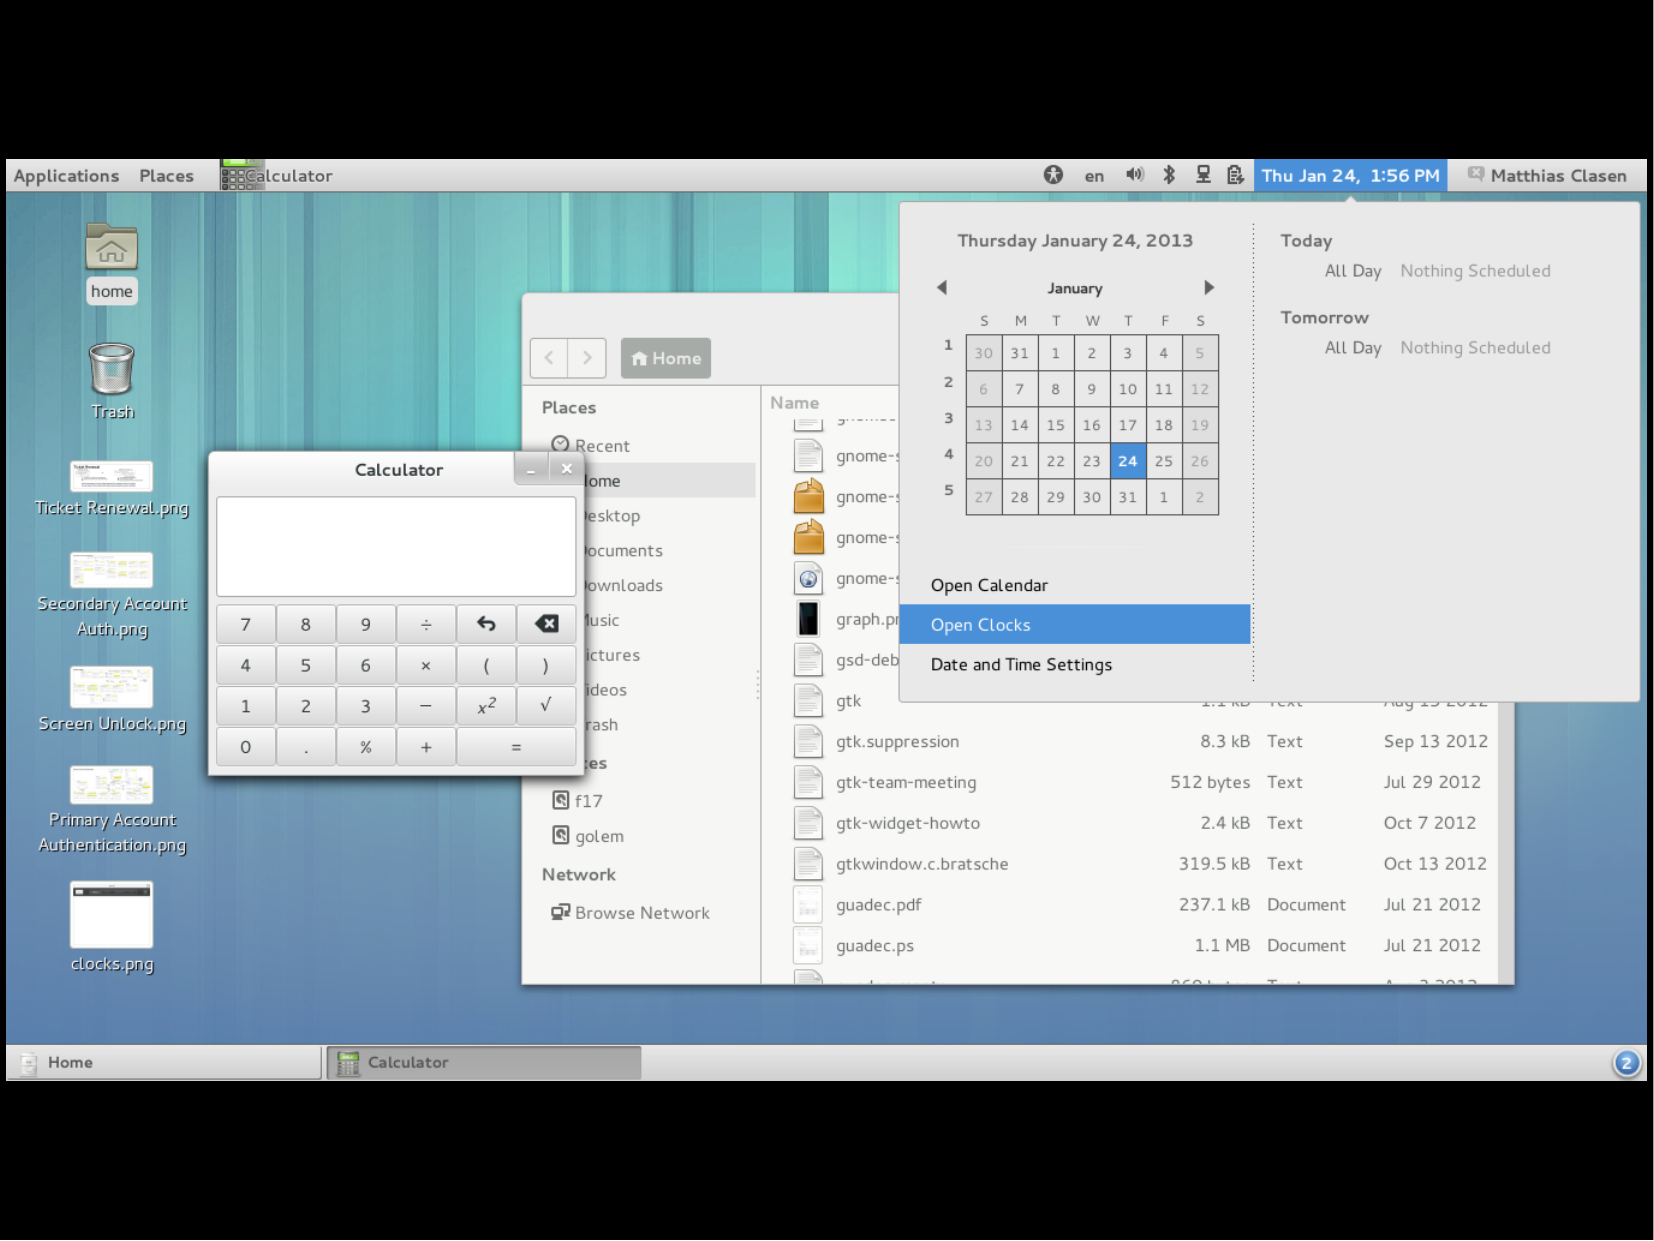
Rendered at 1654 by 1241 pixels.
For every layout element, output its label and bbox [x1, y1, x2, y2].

picture [6, 159, 1647, 1082]
